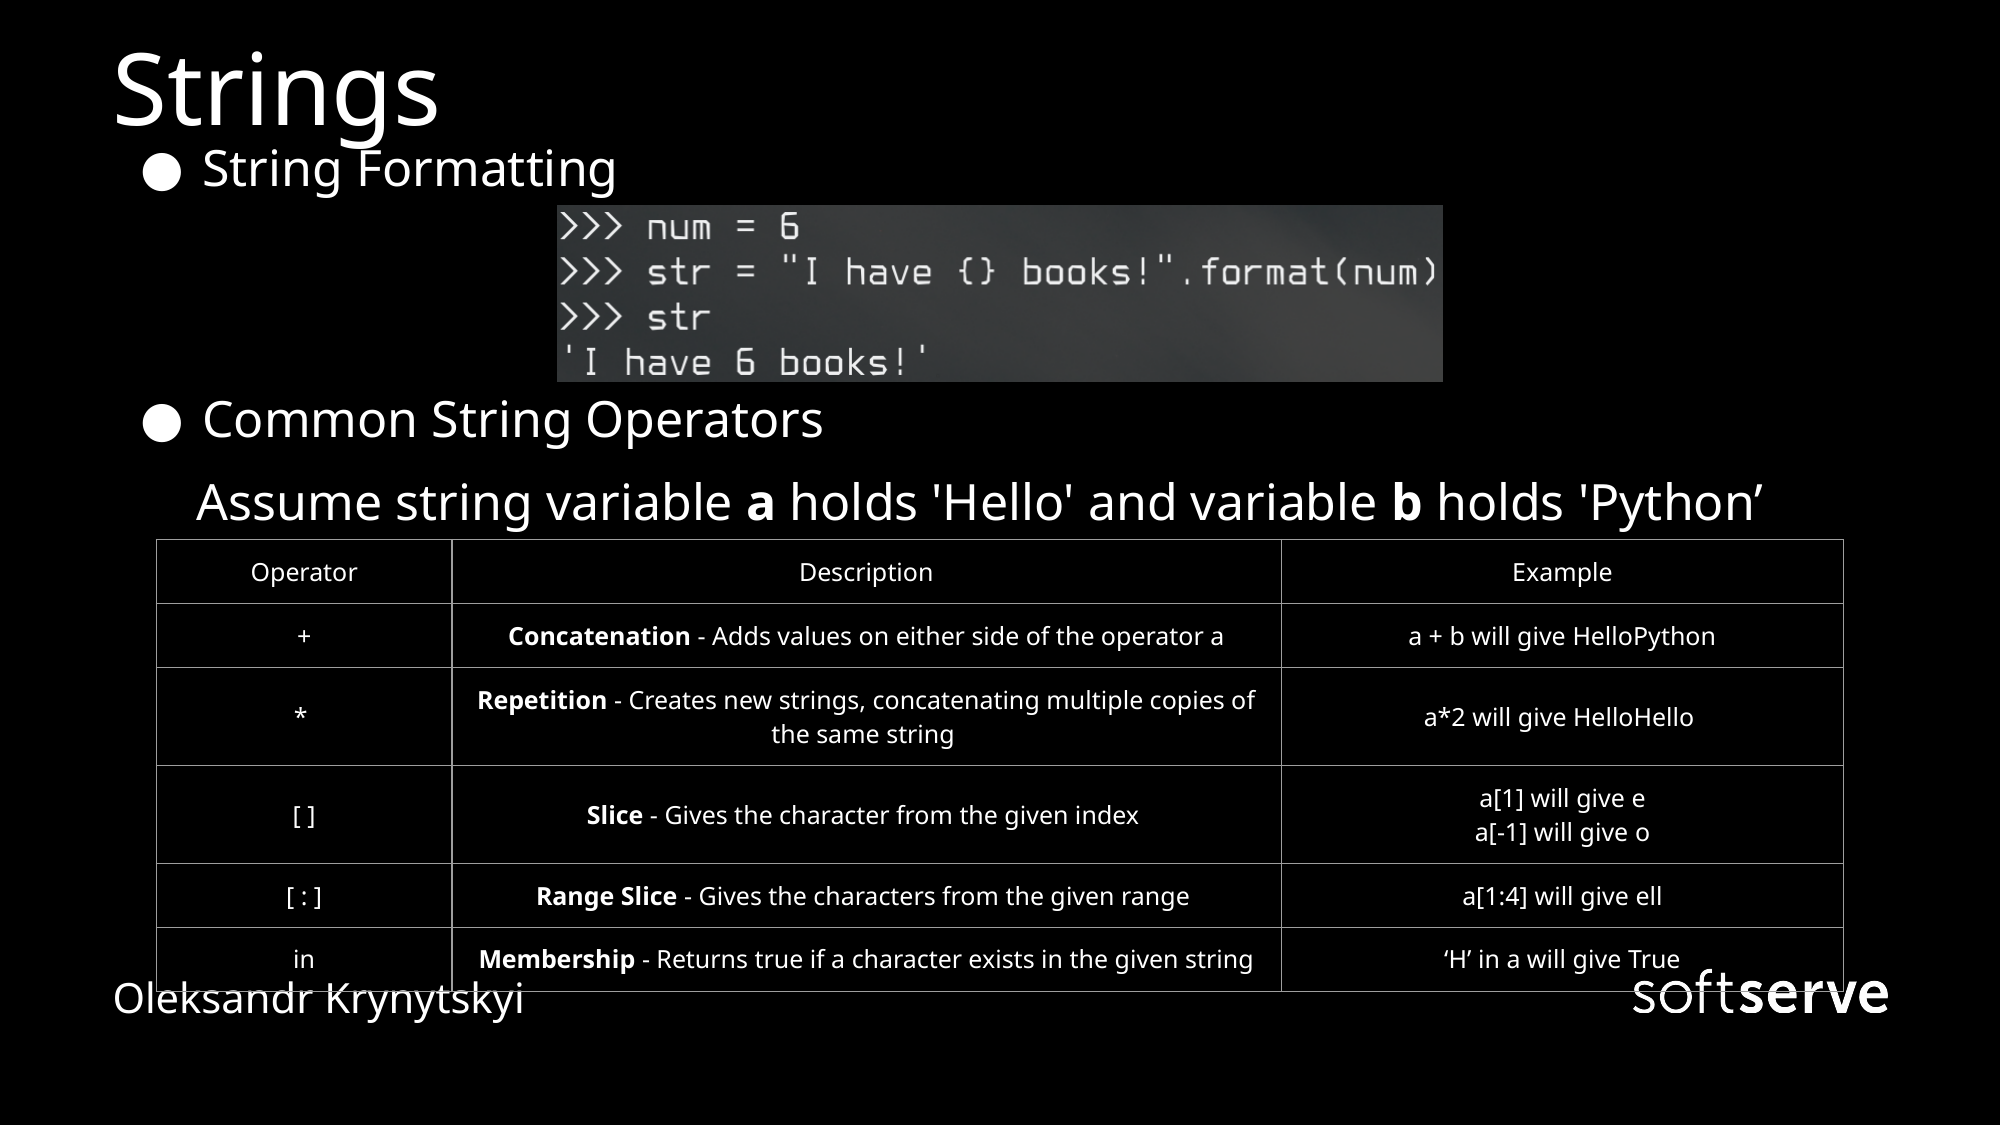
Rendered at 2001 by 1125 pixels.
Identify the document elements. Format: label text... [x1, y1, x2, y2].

table_cell in [157, 928, 451, 991]
table_cell Membership - Returns true if a character exists in the given string [453, 928, 1281, 991]
table_cell Repetition - Creates new strings, concatenating multiple copies of the same string [453, 668, 1281, 765]
table_cell [ ] [157, 766, 451, 863]
picture [557, 205, 1443, 382]
text_box String Formatting Common String Operators Assume string variable a holds 'Hello' and variable b holds 'Python’ [112, 112, 1888, 540]
table_cell a[1] will give e a[-1] will give o [1282, 766, 1843, 863]
table_cell Concatenation - Adds values on either side of the operator a [453, 604, 1281, 667]
table_cell Slice - Gives the character from the given index [453, 766, 1281, 863]
table_cell + [157, 604, 451, 667]
table_header Example [1282, 540, 1843, 603]
table_cell Range Slice - Gives the characters from the given range [453, 864, 1281, 927]
title Strings [112, 33, 1888, 112]
table_header Description [453, 540, 1281, 603]
picture [1633, 968, 1888, 1013]
table_header Operator [157, 540, 451, 603]
table_cell a[1:4] will give ell [1282, 864, 1843, 927]
table_cell a + b will give HelloPython [1282, 604, 1843, 667]
table_cell ‘H’ in a will give True [1282, 928, 1843, 991]
list Oleksandr Krynytskyi [112, 970, 682, 1019]
table_cell a*2 will give HelloHello [1282, 668, 1843, 765]
table_cell [ : ] [157, 864, 451, 927]
table_cell * [157, 668, 451, 765]
